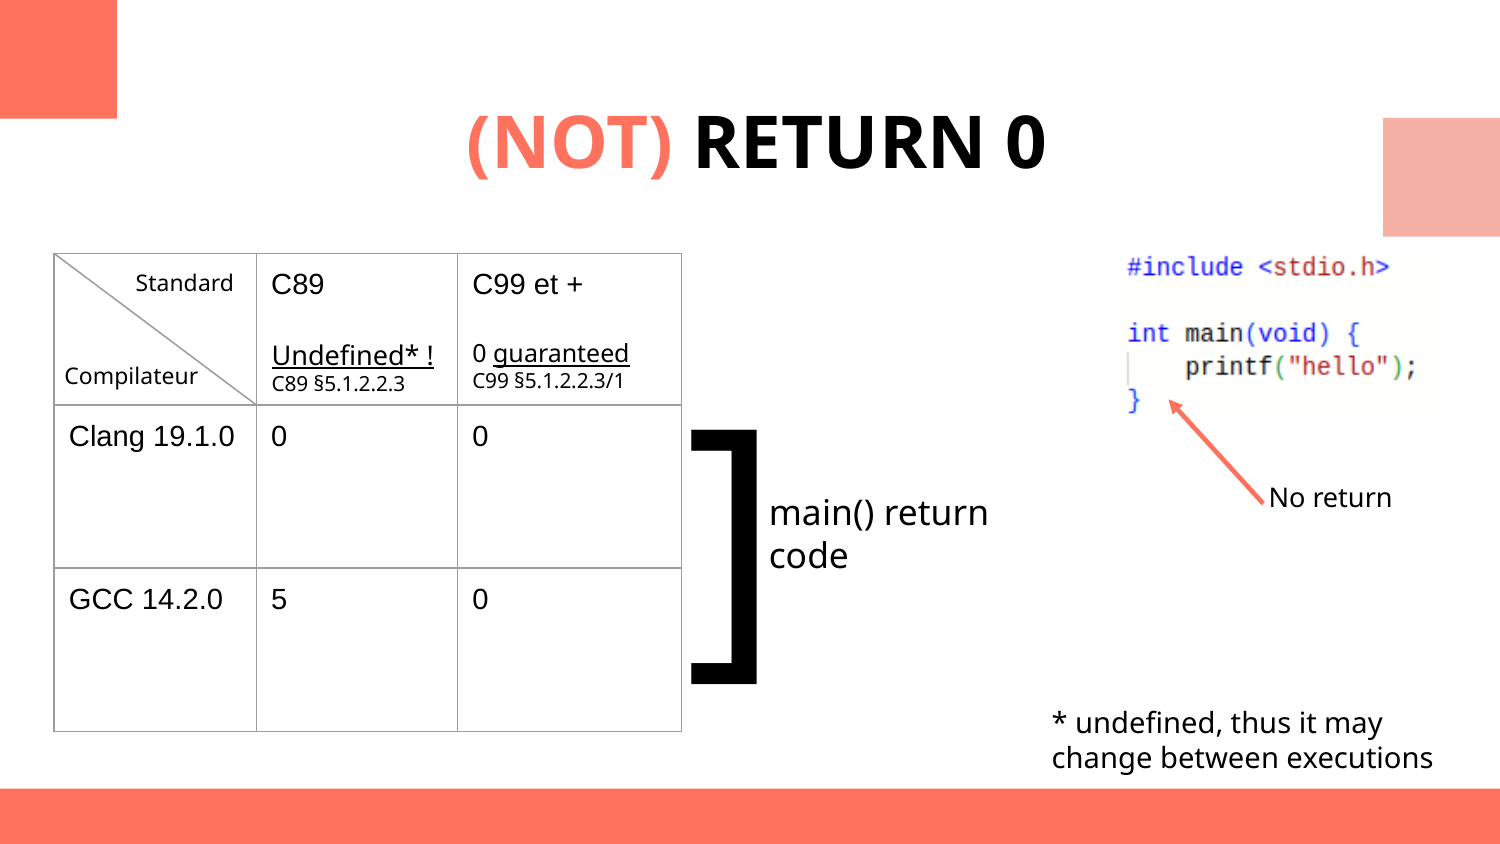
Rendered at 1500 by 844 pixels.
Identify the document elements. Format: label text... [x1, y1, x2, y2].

text_box Undefined* ! C89 §5.1.2.2.3 [256, 322, 457, 403]
table_header [133, 310, 256, 403]
text_box ] [669, 332, 780, 701]
table_header C99 et + [458, 254, 681, 332]
table_cell 0 [458, 569, 681, 731]
text_box 0 guaranteed C99 §5.1.2.2.3/1 [457, 322, 680, 403]
text_box Standard [120, 253, 257, 310]
picture [1117, 253, 1433, 424]
table_header [55, 389, 252, 404]
title (NOT) RETURN 0 [105, 102, 1410, 177]
table_cell GCC 14.2.0 [55, 569, 256, 731]
table_header [58, 254, 120, 301]
table_header [55, 256, 175, 346]
table_cell Clang 19.1.0 [55, 406, 256, 567]
table_cell 0 [458, 406, 669, 567]
text_box main() return code [753, 475, 1053, 589]
text_box Compilateur [49, 346, 232, 403]
table_header C89 [257, 254, 457, 322]
text_box No return [1253, 465, 1477, 530]
table_cell 5 [257, 569, 457, 731]
table_cell 0 [257, 406, 457, 567]
text_box * undefined, thus it may change between executions [1036, 689, 1492, 782]
